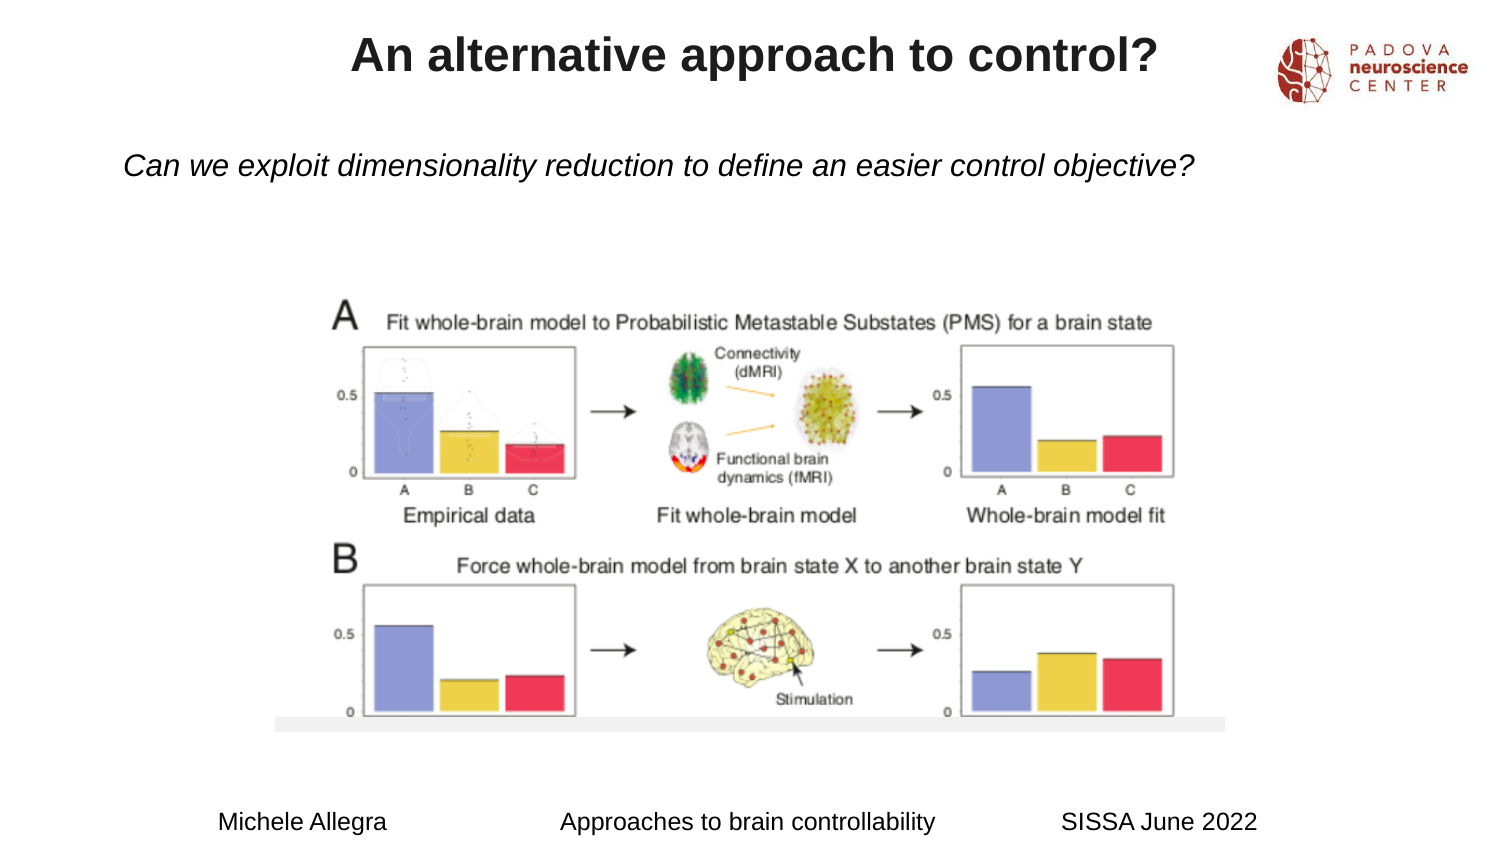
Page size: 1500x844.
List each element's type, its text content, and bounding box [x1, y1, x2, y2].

text_box An alternative approach to control? [74, 30, 1268, 88]
text_box Can we exploit dimensionality reduction to define an easier control objective? [48, 88, 1393, 173]
text_box Michele Allegra Approaches to brain controllability SISSA June 2022 [64, 794, 1415, 844]
picture [275, 245, 1225, 732]
picture [1268, 10, 1476, 123]
